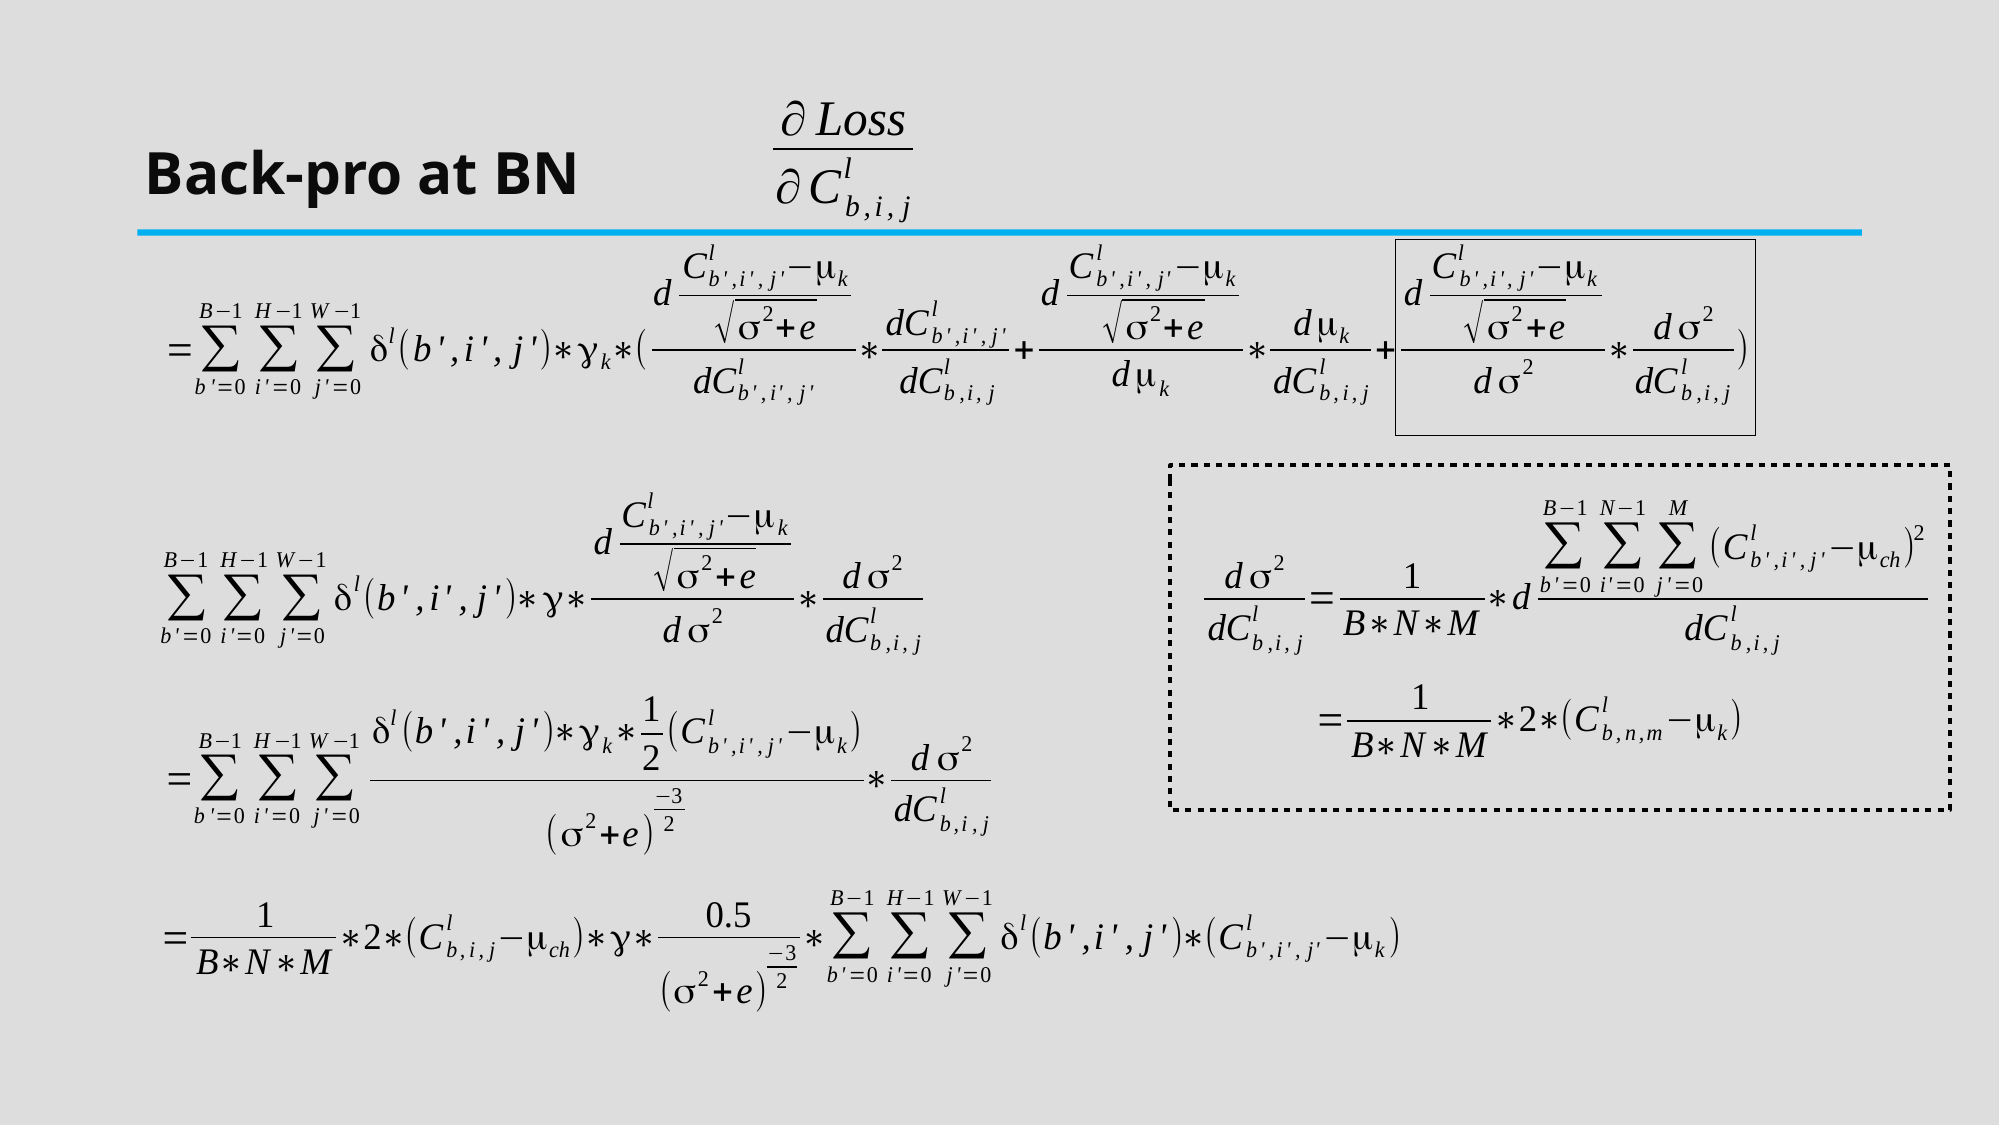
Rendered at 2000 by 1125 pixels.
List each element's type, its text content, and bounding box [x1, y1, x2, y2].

chart [1396, 240, 1755, 406]
chart [1196, 495, 1936, 655]
chart [154, 239, 1395, 406]
chart [154, 488, 931, 655]
chart [154, 688, 999, 858]
title Back-pro at BN [137, 108, 1863, 233]
chart [1305, 676, 1749, 766]
chart [150, 885, 1407, 1016]
chart [765, 90, 922, 223]
